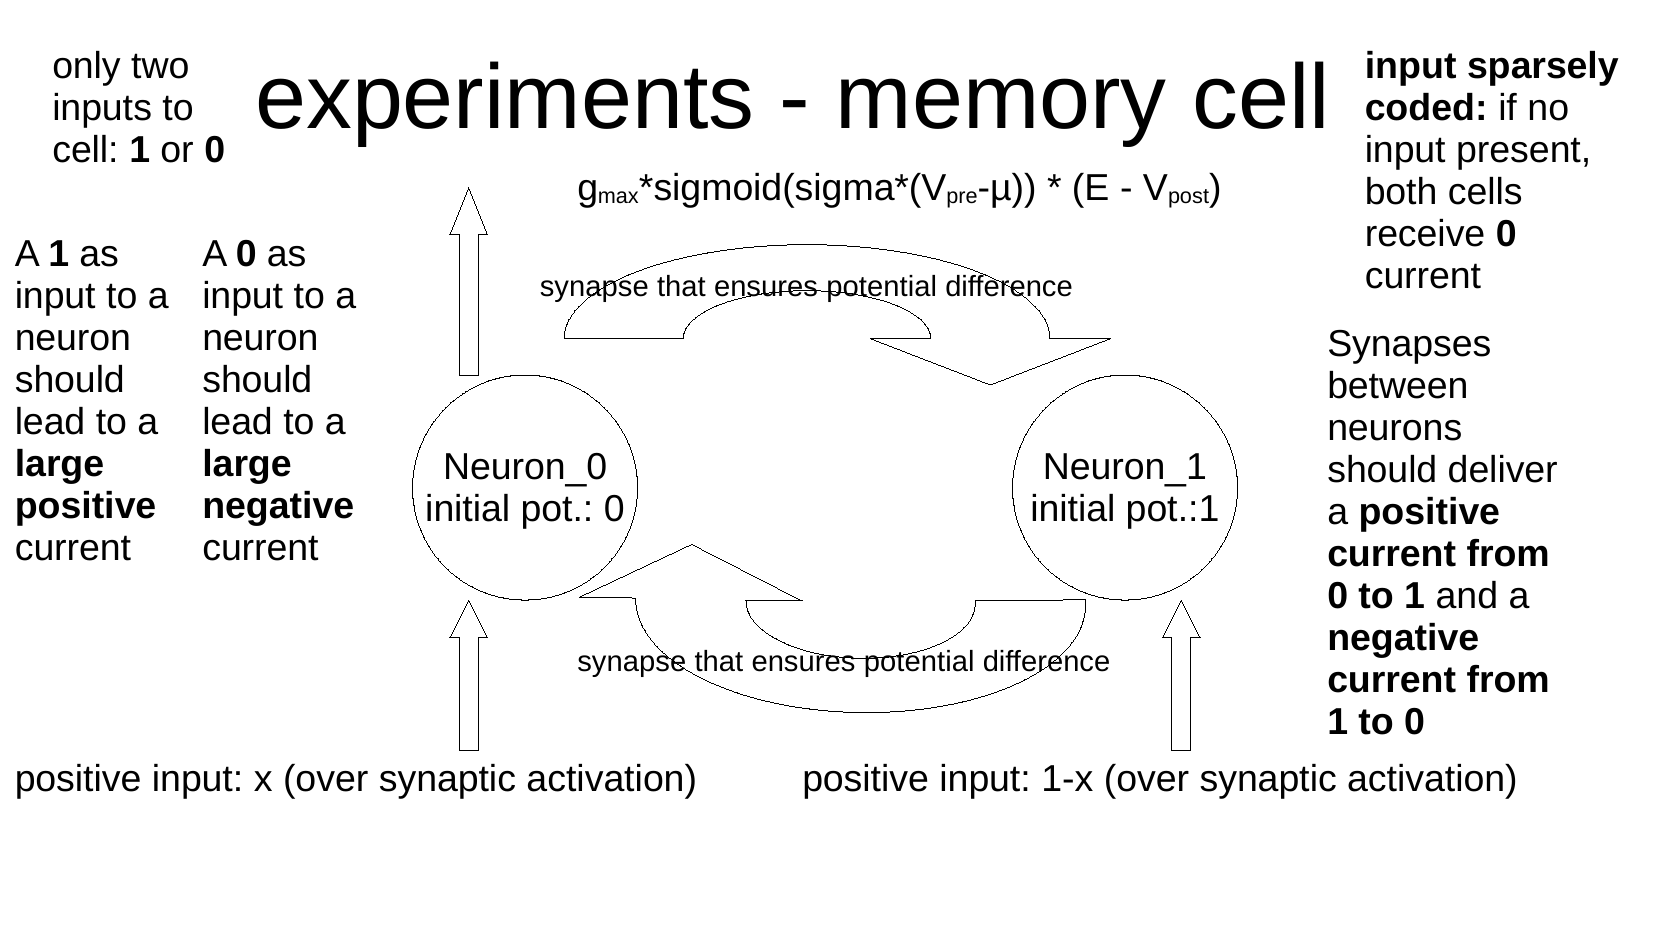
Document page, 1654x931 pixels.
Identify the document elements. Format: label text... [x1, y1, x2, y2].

text_box A 1 as input to a neuron should lead to a large positive current [0, 225, 187, 576]
text_box only two inputs to cell: 1 or 0 [37, 37, 263, 225]
text_box Neuron_1 initial pot.:1 [1012, 446, 1238, 601]
text_box gmax*sigmoid(sigma*(Vpre-µ)) * (E - Vpost) [562, 159, 1238, 301]
text_box A 0 as input to a neuron should lead to a large negative current [187, 225, 376, 576]
text_box [952, 599, 1086, 637]
text_box input sparsely coded: if no input present, both cells receive 0 current [1350, 37, 1651, 305]
title experiments - memory cell [49, 19, 1538, 175]
text_box Synapses between neurons should deliver a positive current from 0 to 1 and a negative current from 1 to 0 [1312, 315, 1576, 751]
text_box [579, 544, 803, 637]
text_box synapse that ensures potential difference [562, 637, 1312, 821]
text_box positive input: 1-x (over synaptic activation) [787, 750, 1576, 931]
text_box synapse that ensures potential difference [525, 262, 1313, 446]
text_box positive input: x (over synaptic activation) [0, 750, 713, 931]
text_box Neuron_0 initial pot.: 0 [412, 375, 638, 601]
